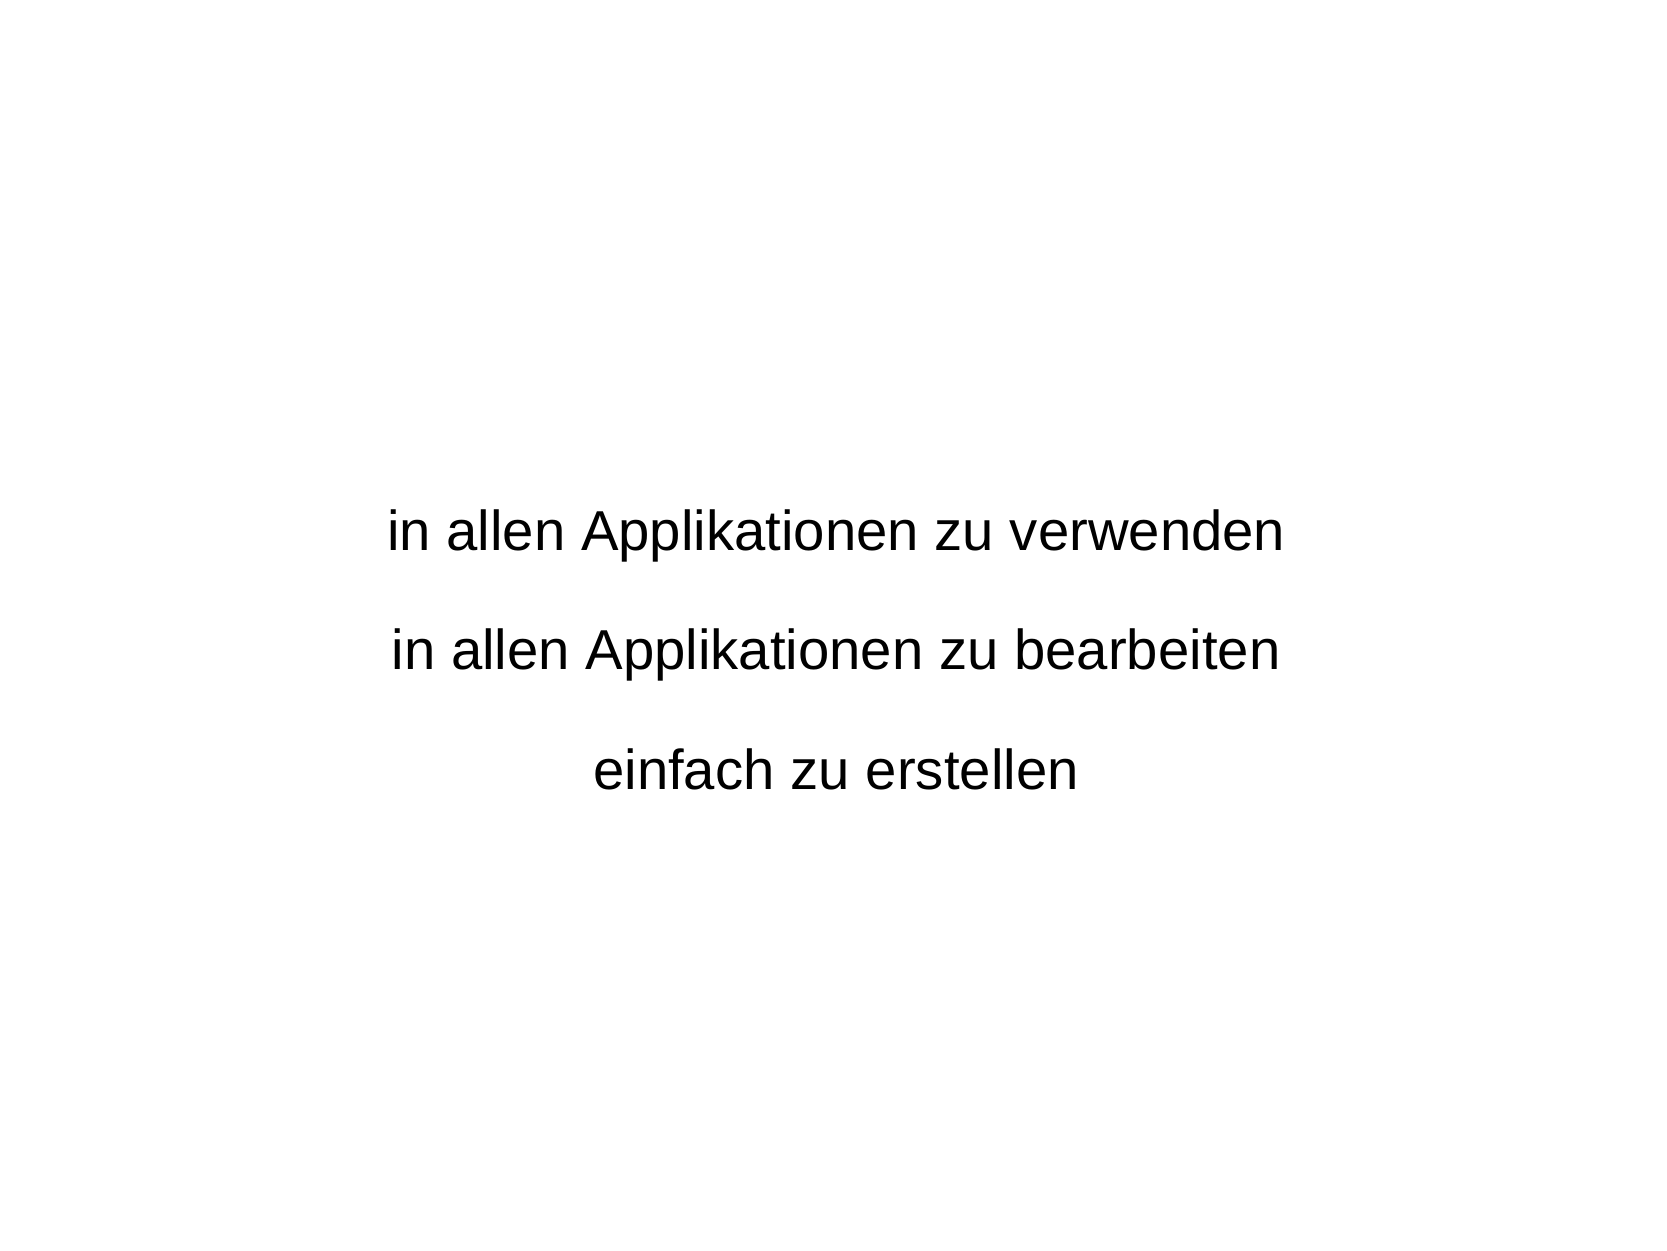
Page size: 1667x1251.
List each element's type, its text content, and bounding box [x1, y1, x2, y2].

subtitle in allen Applikationen zu verwenden in allen Applikationen zu bearbeiten einfach zu erstellen [0, 502, 1667, 864]
